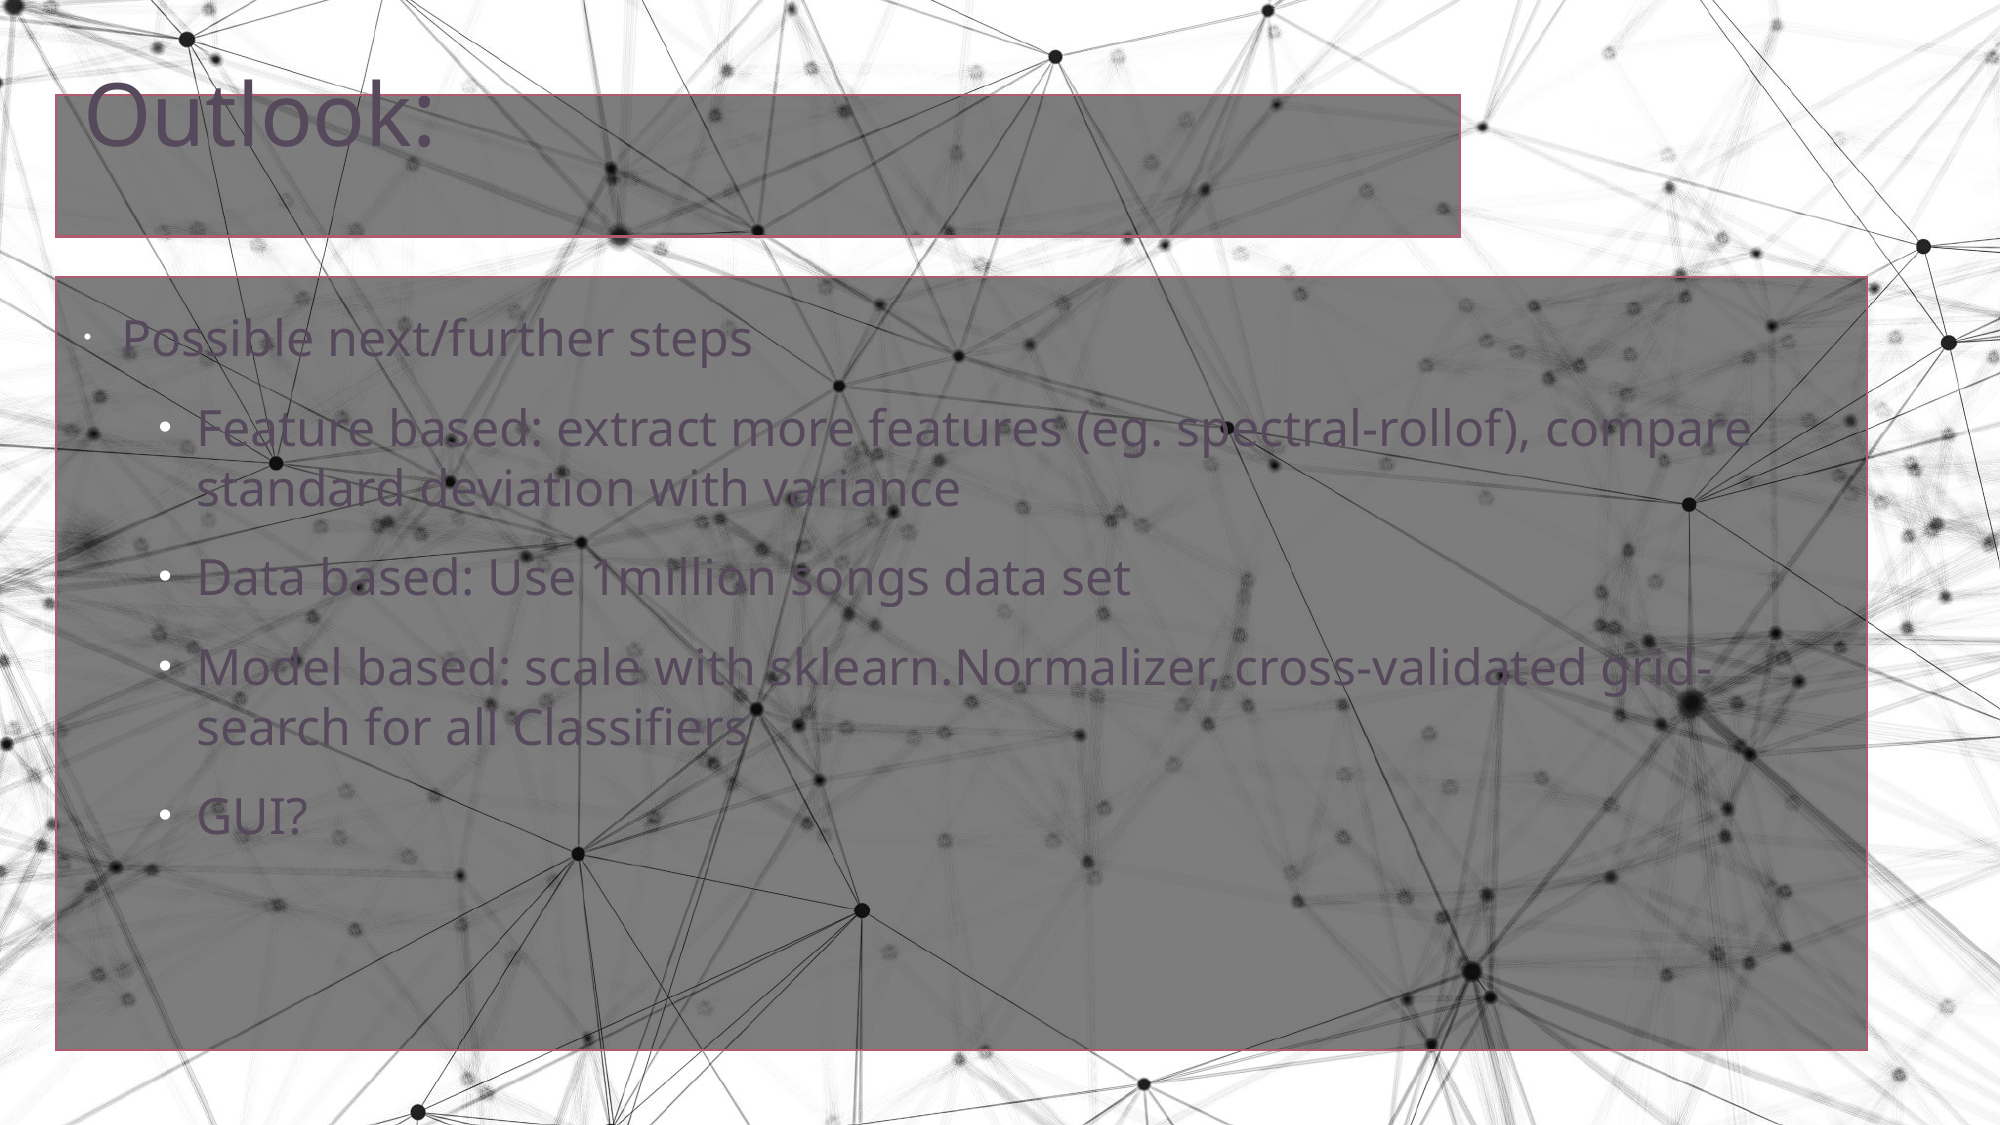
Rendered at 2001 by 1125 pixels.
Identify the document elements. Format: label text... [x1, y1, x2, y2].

picture [0, 0, 2000, 1125]
text_box [55, 94, 68, 237]
title Outlook: [68, 59, 1799, 277]
text_box [55, 277, 1868, 1050]
list Possible next/further steps Feature based: extract more features (eg. spectral-rollof), compare standard deviation with variance Data based: Use 1million songs data set Model based: scale with sklearn.Normalizer, cross-validated grid-search for all Classifiers GUI? [68, 299, 1799, 990]
